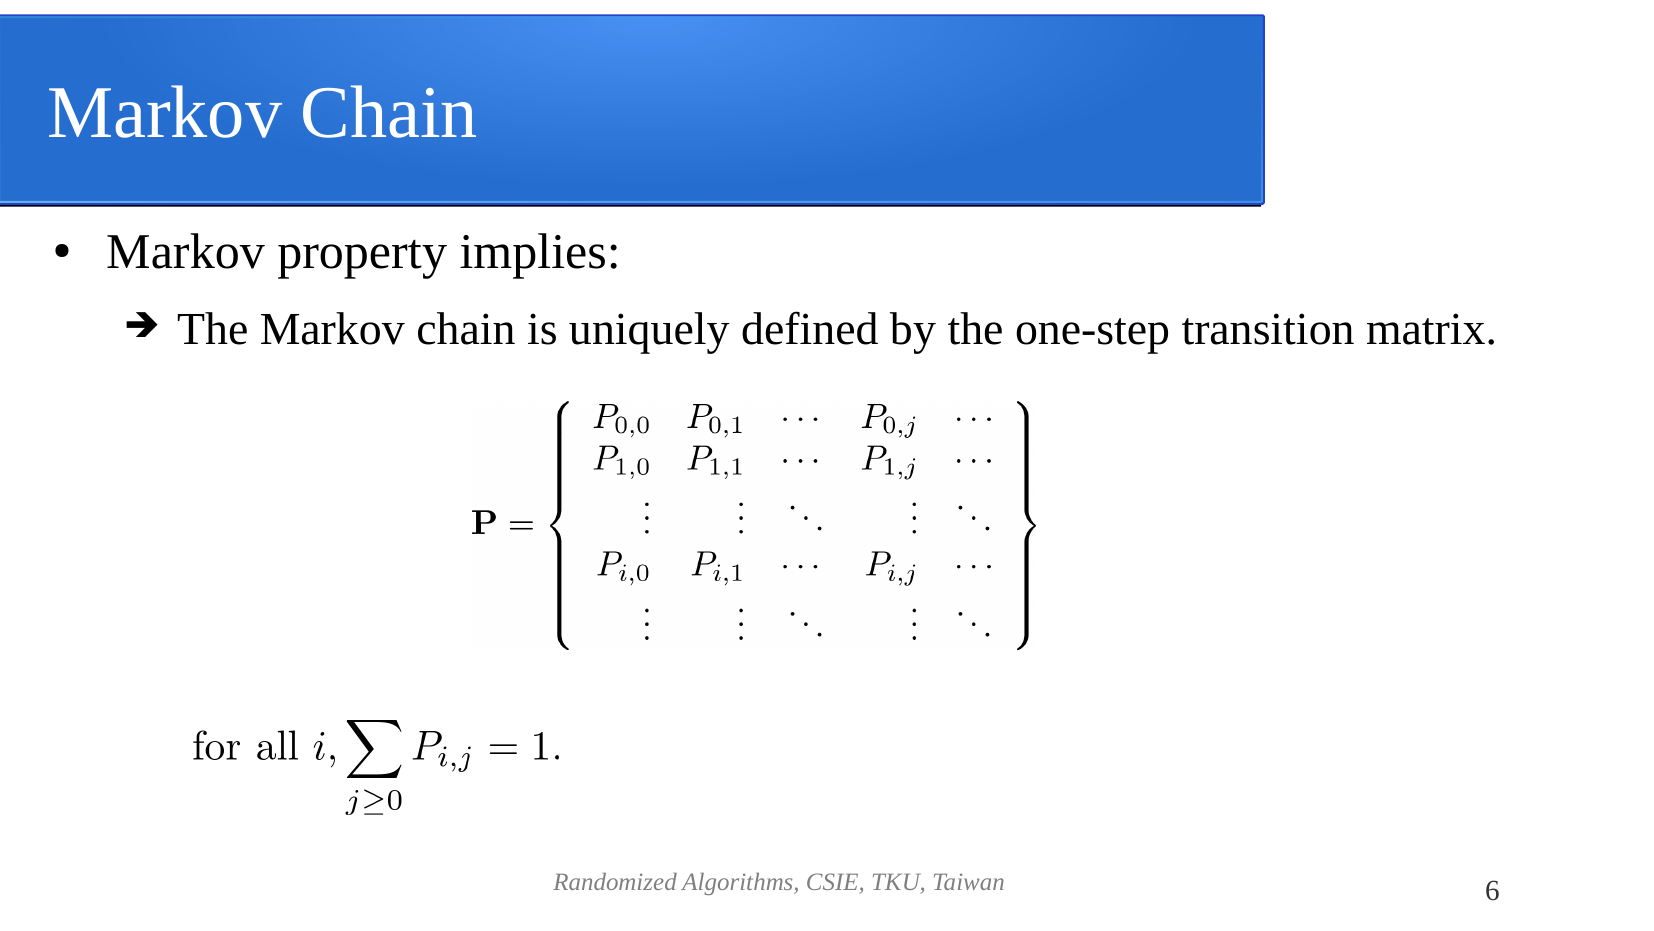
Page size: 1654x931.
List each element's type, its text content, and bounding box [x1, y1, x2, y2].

picture [193, 720, 559, 815]
list Markov property implies: The Markov chain is uniquely defined by the one-step transition matrix. [35, 224, 1524, 764]
picture [472, 401, 1036, 650]
title Markov Chain [47, 35, 1199, 189]
